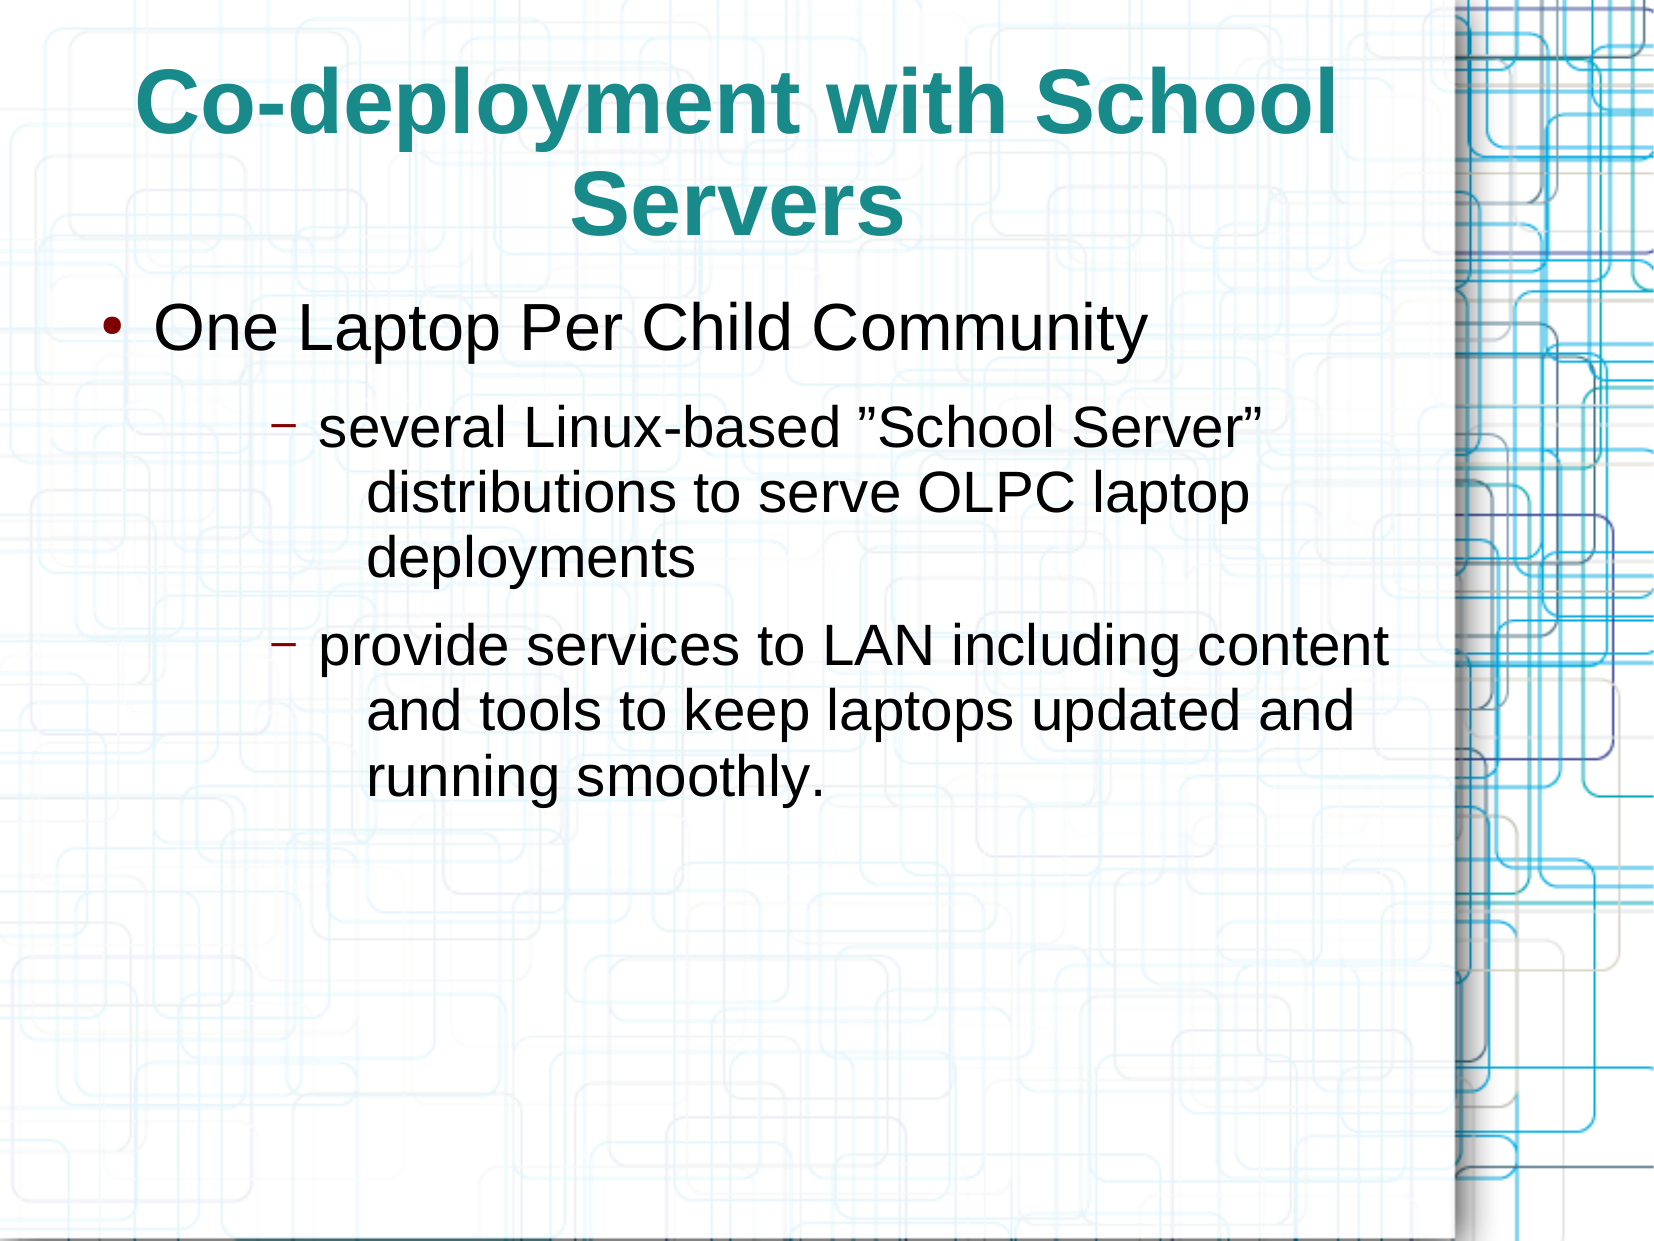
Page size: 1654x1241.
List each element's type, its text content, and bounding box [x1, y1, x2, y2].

title Co-deployment with School Servers [59, 49, 1418, 257]
list One Laptop Per Child Community several Linux-based ”School Server” distributions to serve OLPC laptop deployments provide services to LAN including content and tools to keep laptops updated and running smoothly. [82, 290, 1418, 1010]
picture [0, 0, 1654, 1241]
